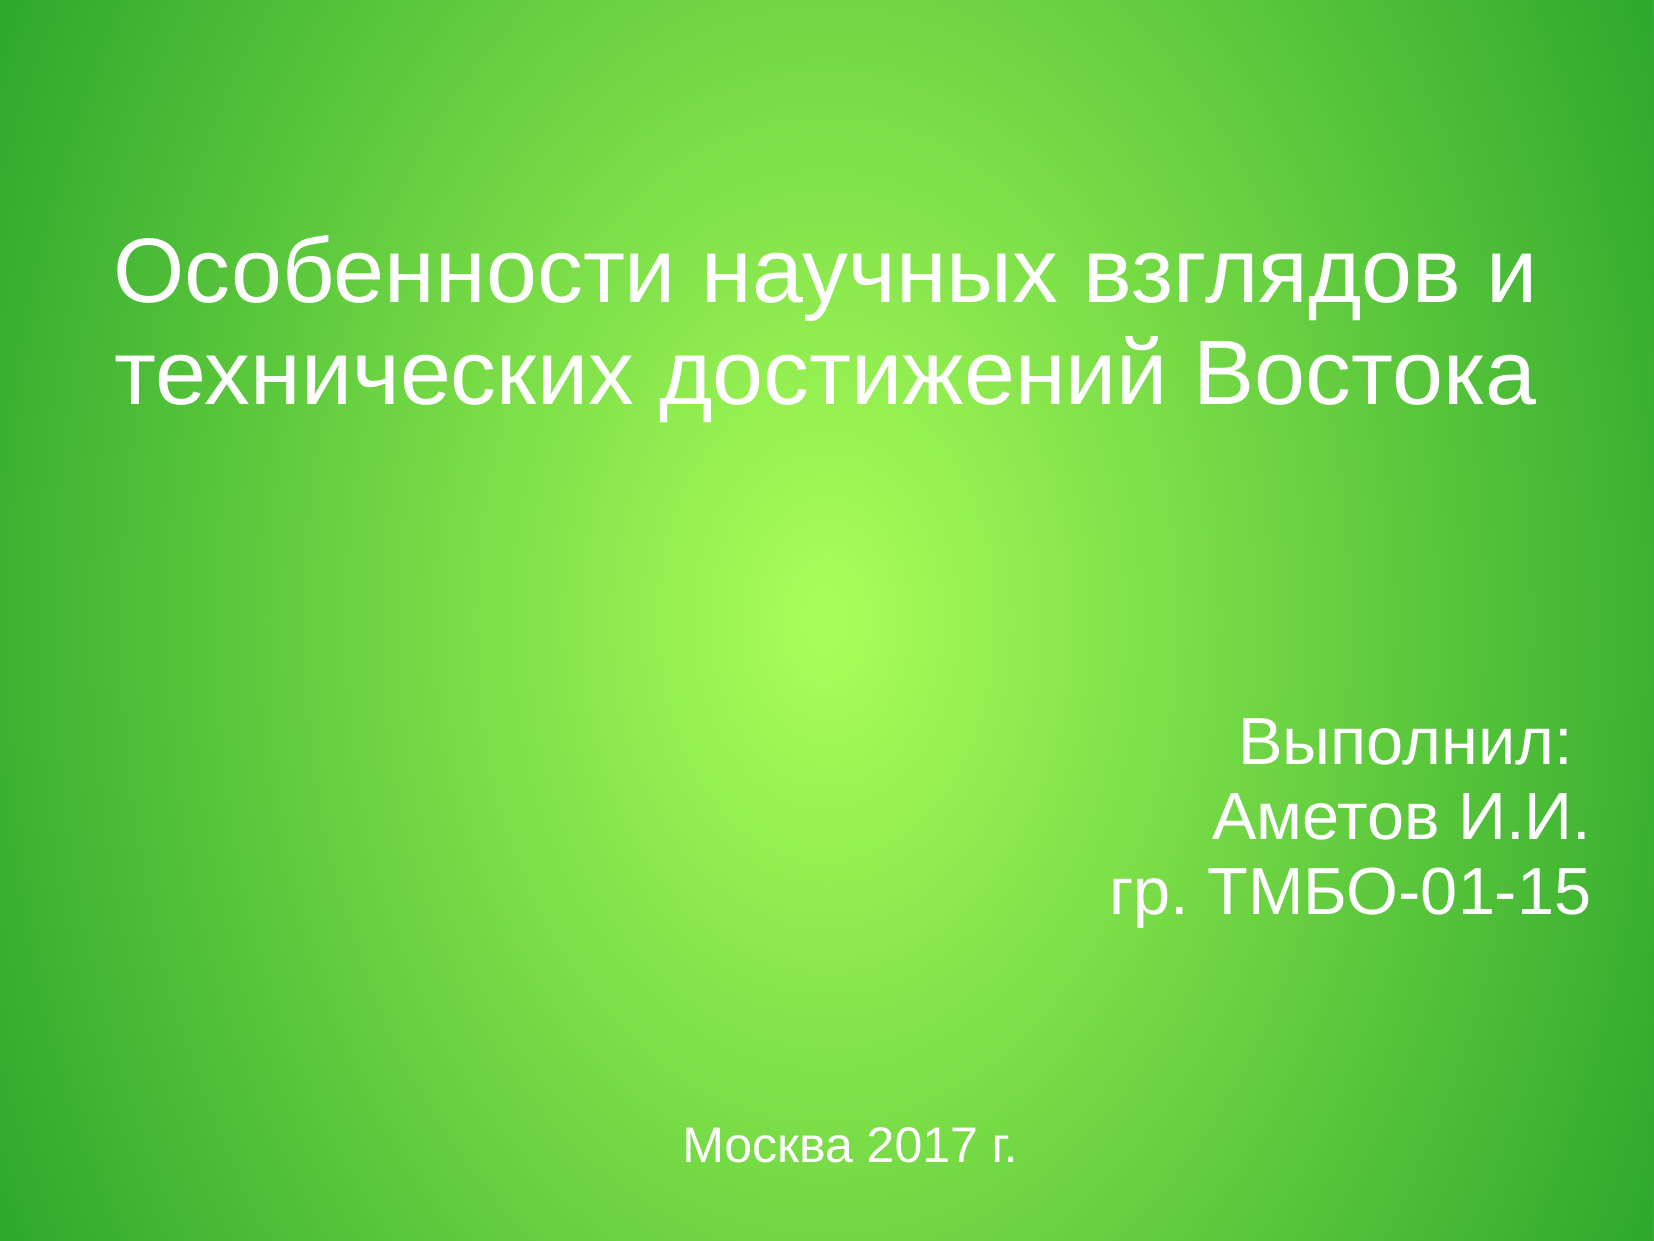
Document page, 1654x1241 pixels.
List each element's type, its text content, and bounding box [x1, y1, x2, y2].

subtitle Особенности научных взглядов и технических достижений Востока [82, 49, 1571, 697]
text_box Москва 2017 г. [82, 1110, 1619, 1181]
text_box Выполнил: Аметов И.И. гр. ТМБО-01-15 [625, 696, 1607, 1011]
